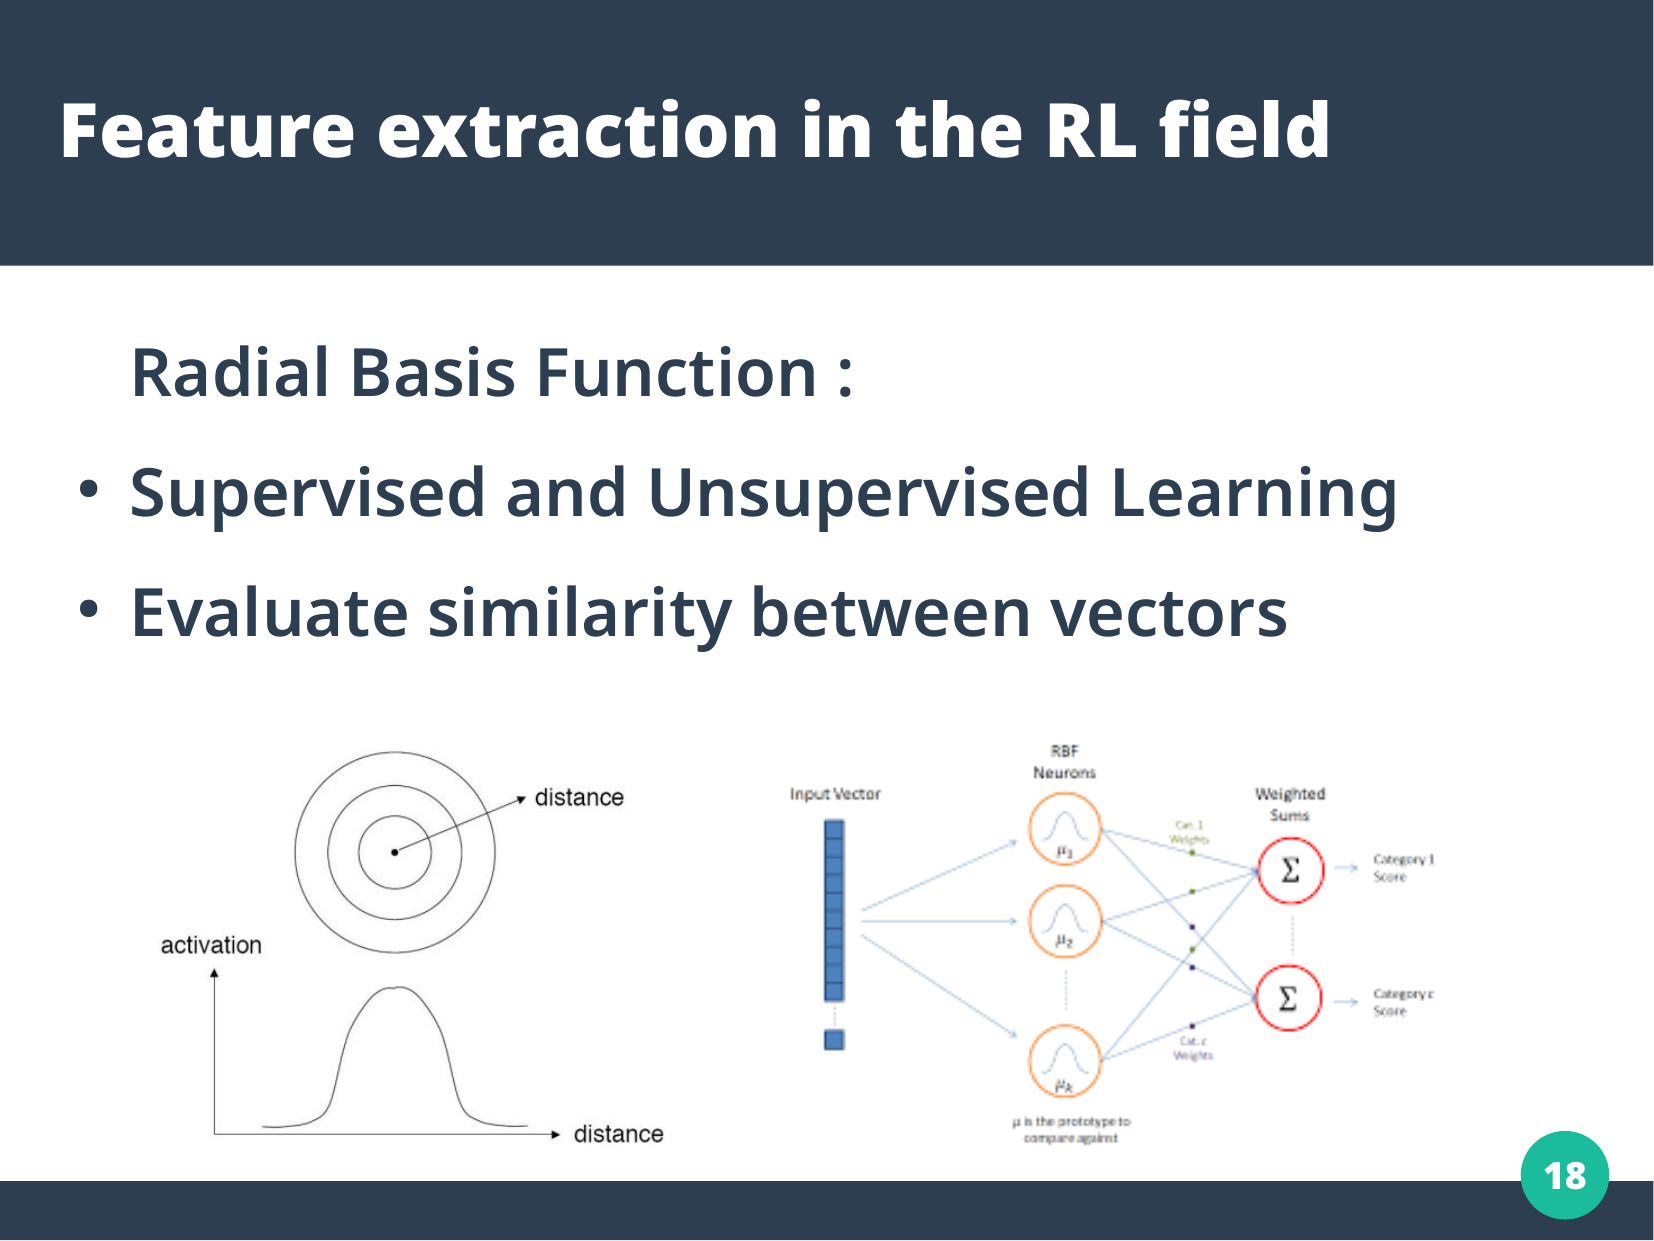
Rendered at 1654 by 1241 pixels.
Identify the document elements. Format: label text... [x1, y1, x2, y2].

picture [150, 749, 665, 1145]
list Radial Basis Function : Supervised and Unsupervised Learning Evaluate similarity between vectors [59, 324, 1595, 1152]
title Feature extraction in the RL field [59, 49, 1595, 207]
picture [780, 734, 1448, 1155]
